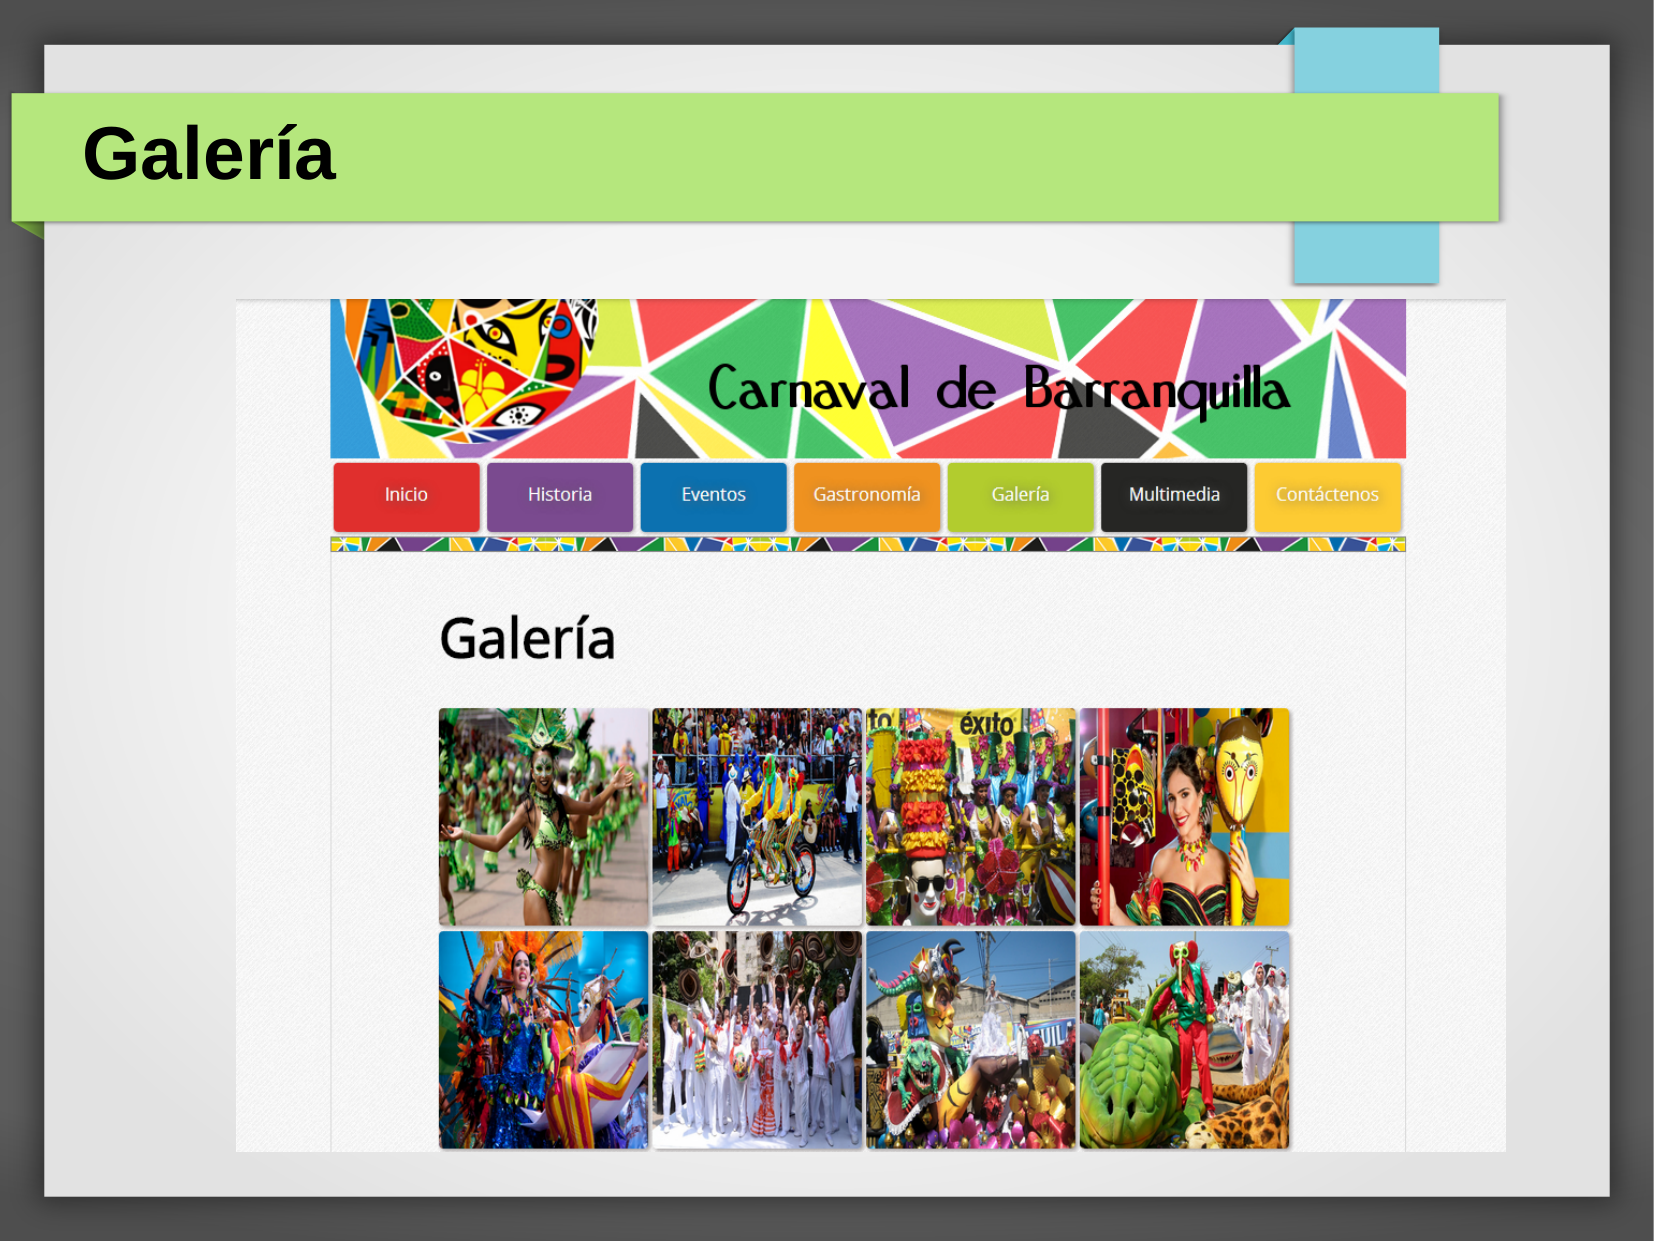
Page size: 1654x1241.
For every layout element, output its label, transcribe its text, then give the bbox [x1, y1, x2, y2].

title Galería [82, 94, 1264, 213]
picture [0, 0, 1654, 1241]
